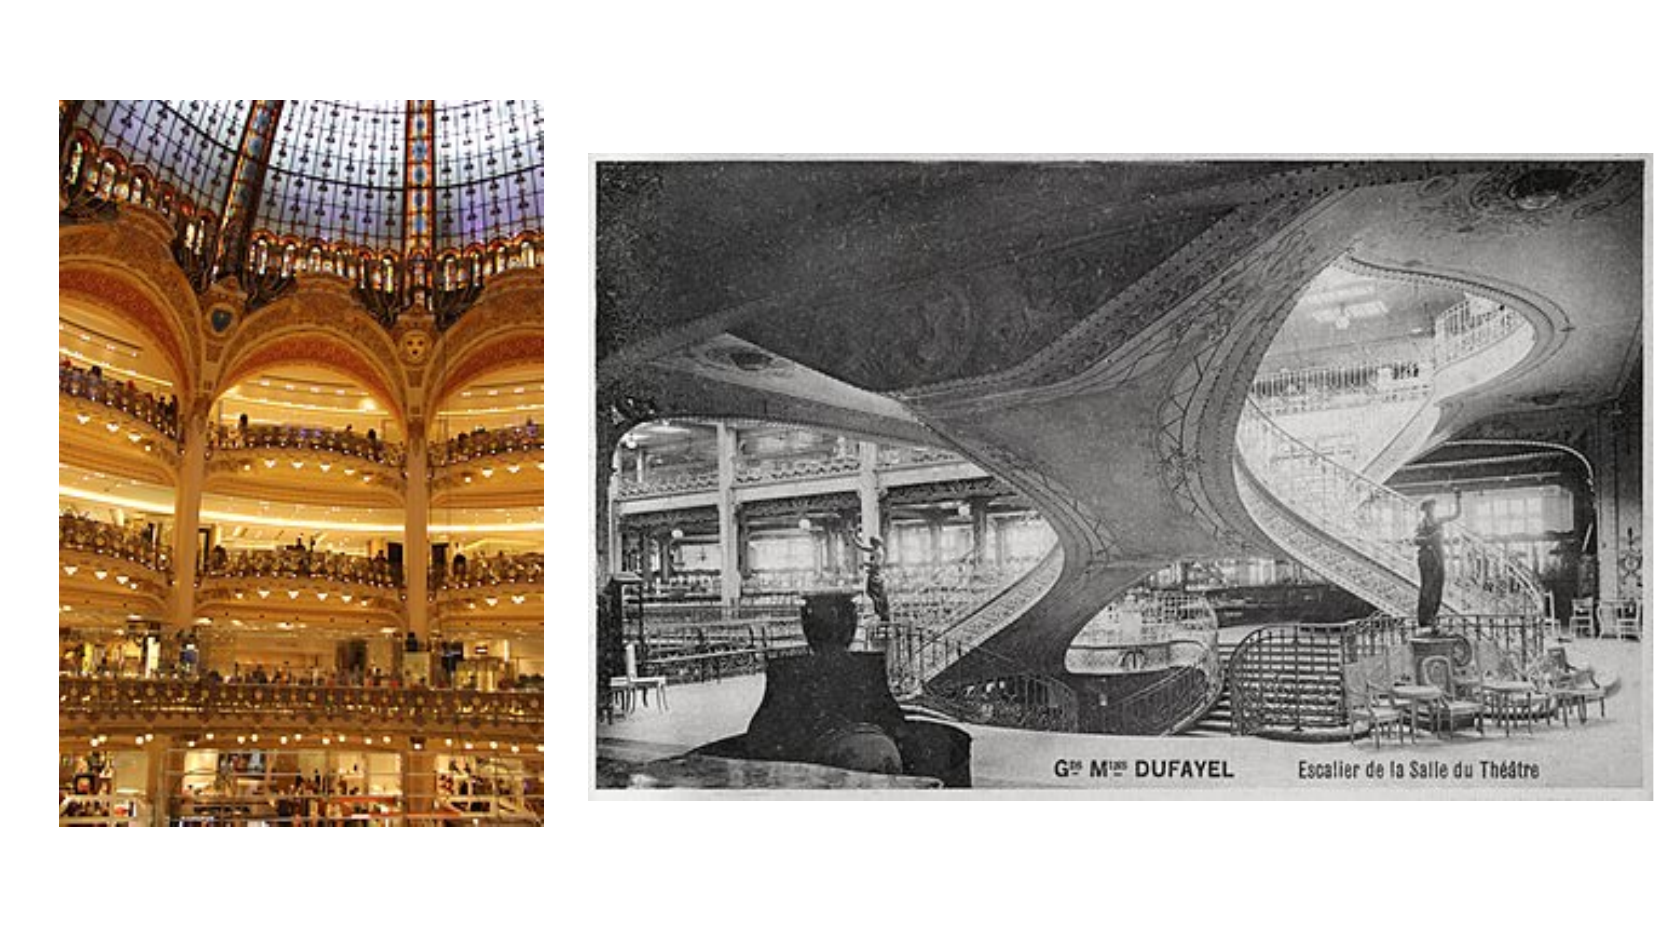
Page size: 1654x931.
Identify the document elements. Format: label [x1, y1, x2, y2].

picture [588, 153, 1654, 801]
picture [59, 100, 544, 827]
